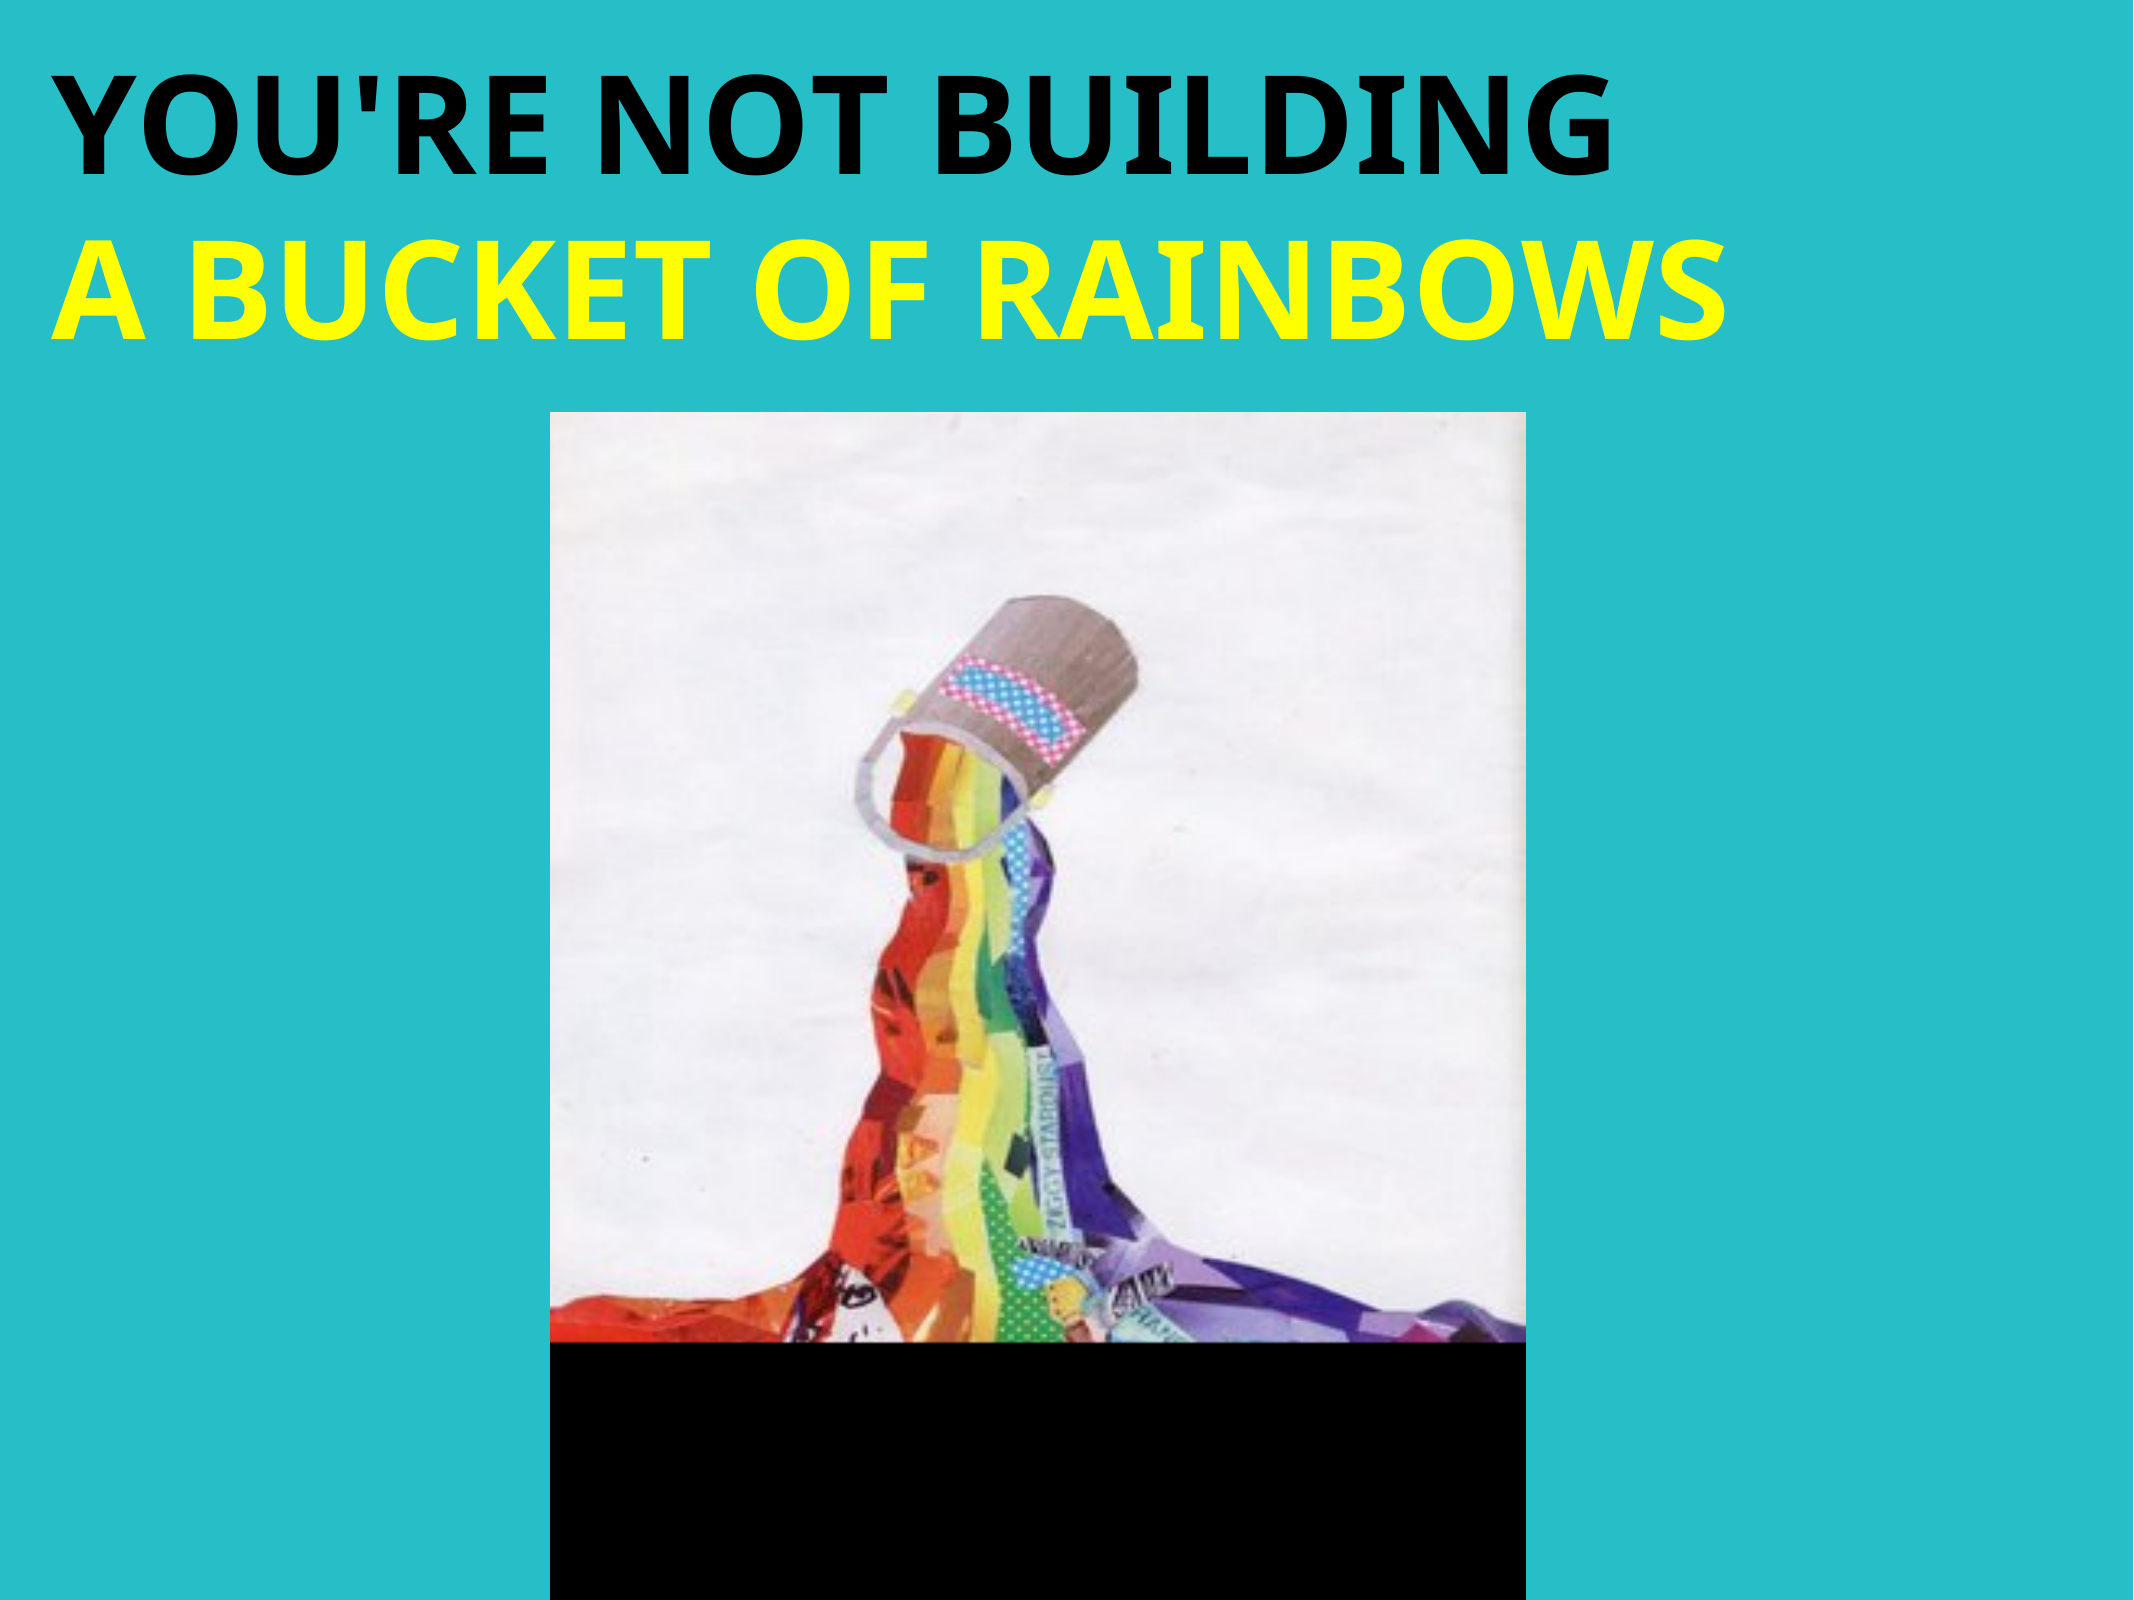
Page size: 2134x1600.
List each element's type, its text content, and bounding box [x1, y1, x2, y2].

picture [550, 412, 1526, 1600]
text_box YOU'RE NOT BUILDING A BUCKET OF RAINBOWS [41, 37, 2134, 483]
